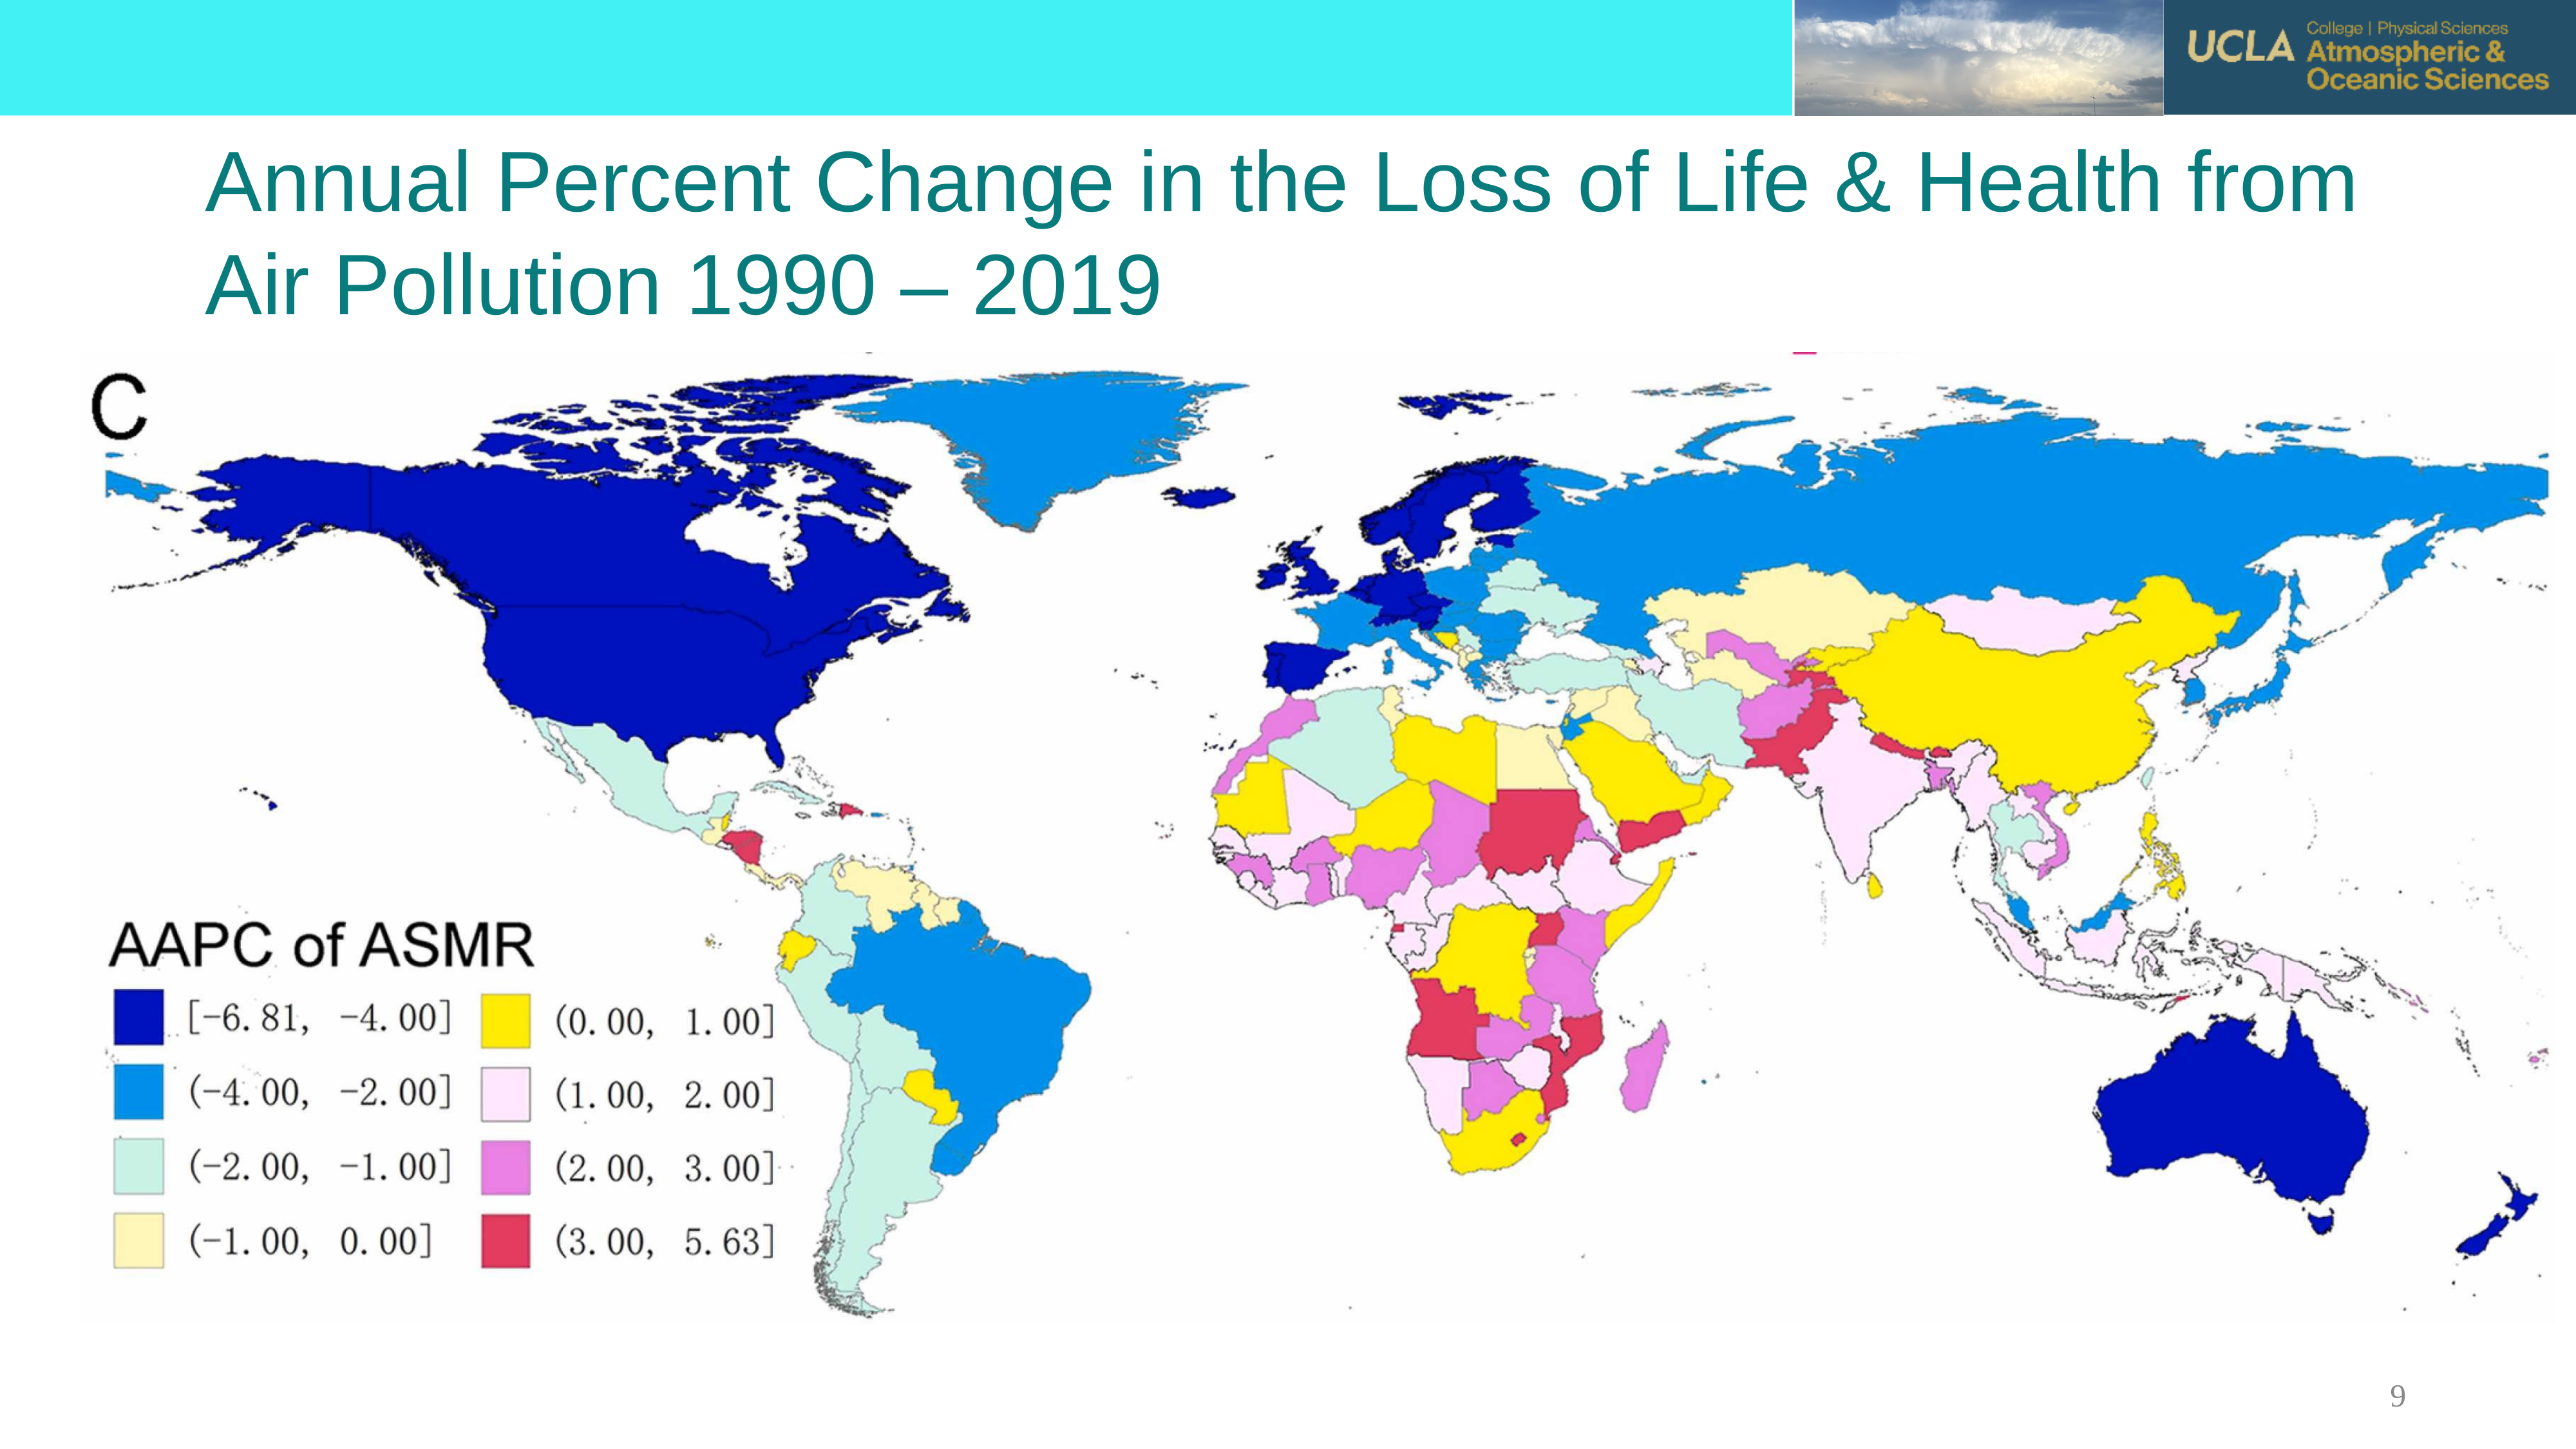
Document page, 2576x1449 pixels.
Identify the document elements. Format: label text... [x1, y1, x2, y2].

slide_number <number> [2380, 1369, 2540, 1447]
title Annual Percent Change in the Loss of Life & Health from Air Pollution 1990 – 2019 [195, 120, 2383, 326]
picture [79, 352, 2557, 1325]
picture [1794, 0, 2576, 116]
